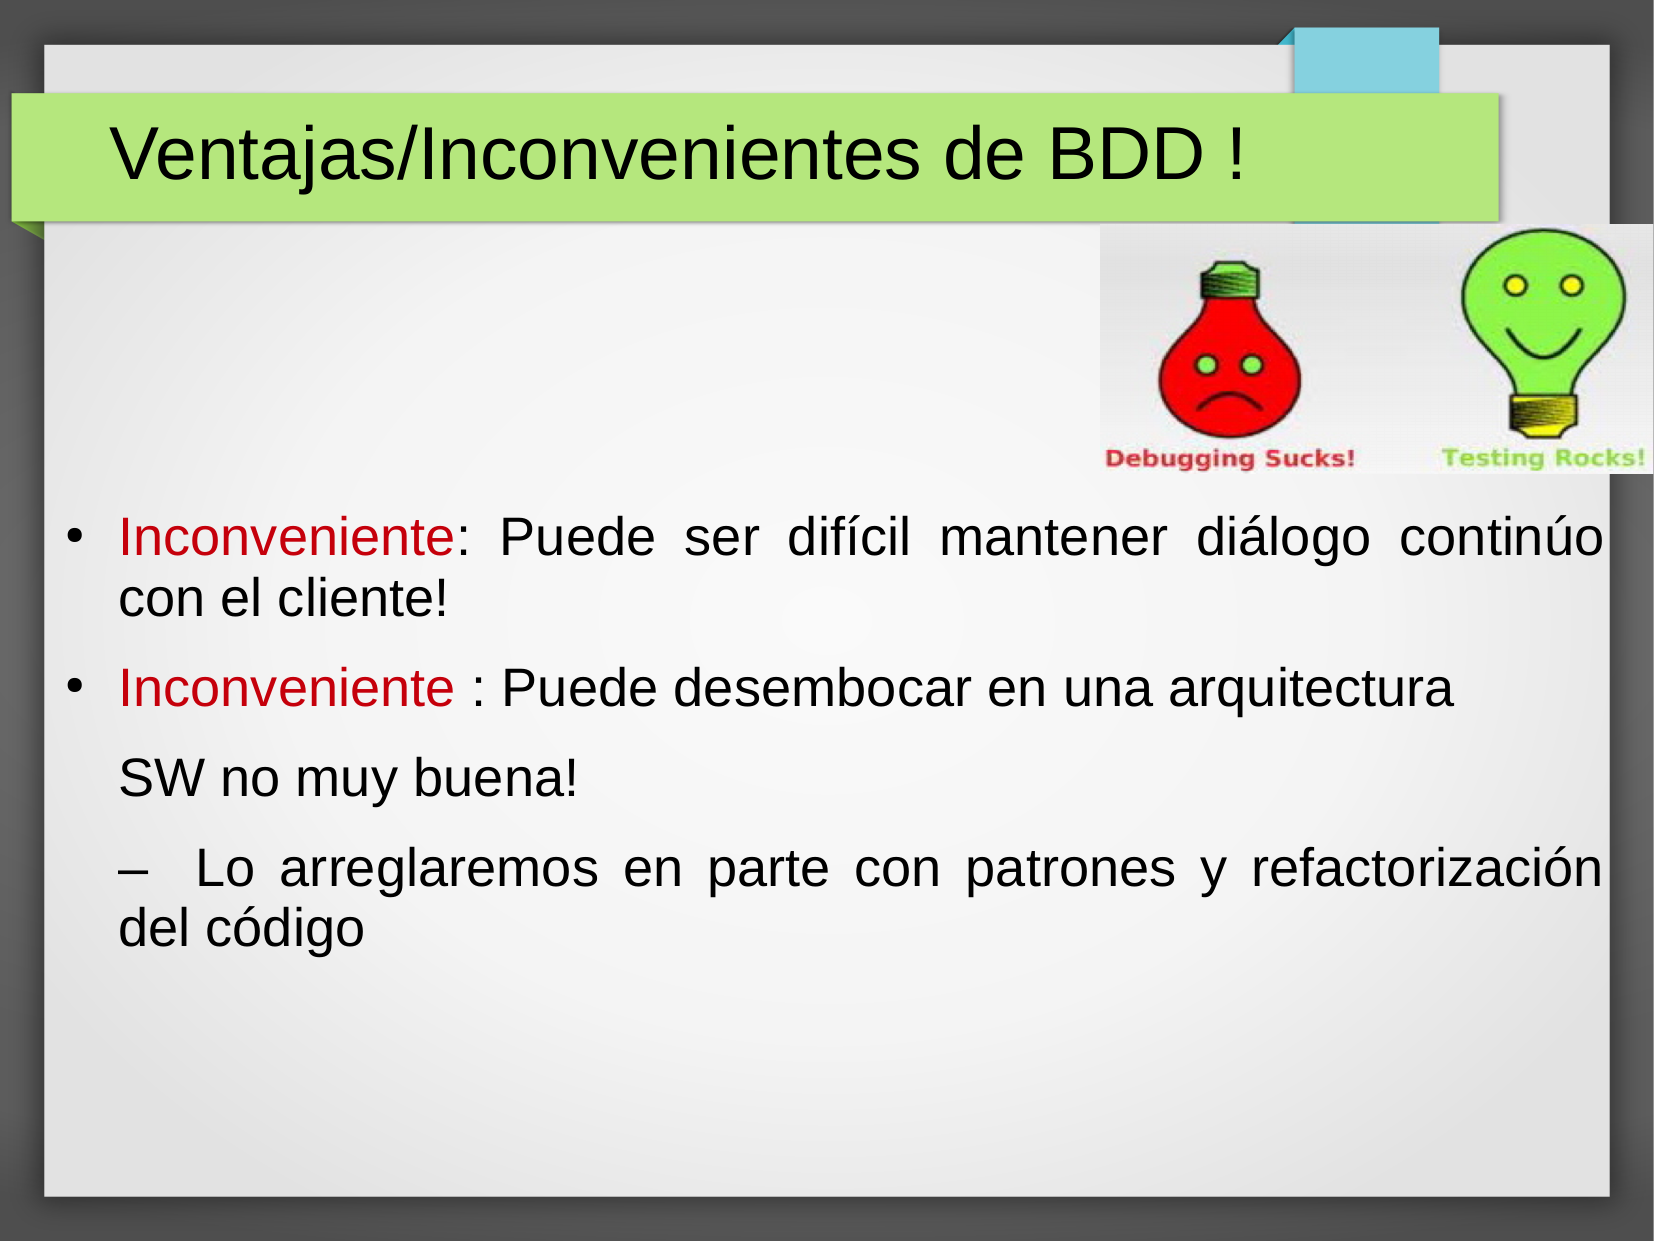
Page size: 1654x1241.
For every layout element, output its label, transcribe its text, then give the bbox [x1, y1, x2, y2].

picture [0, 0, 1654, 1241]
list Inconveniente: Puede ser difícil mantener diálogo continúo con el cliente! Inconveniente : Puede desembocar en una arquitectura SW no muy buena! – Lo arreglaremos en parte con patrones y refactorización del código [47, 236, 1607, 1193]
title Ventajas/Inconvenientes de BDD ! [82, 94, 1264, 213]
